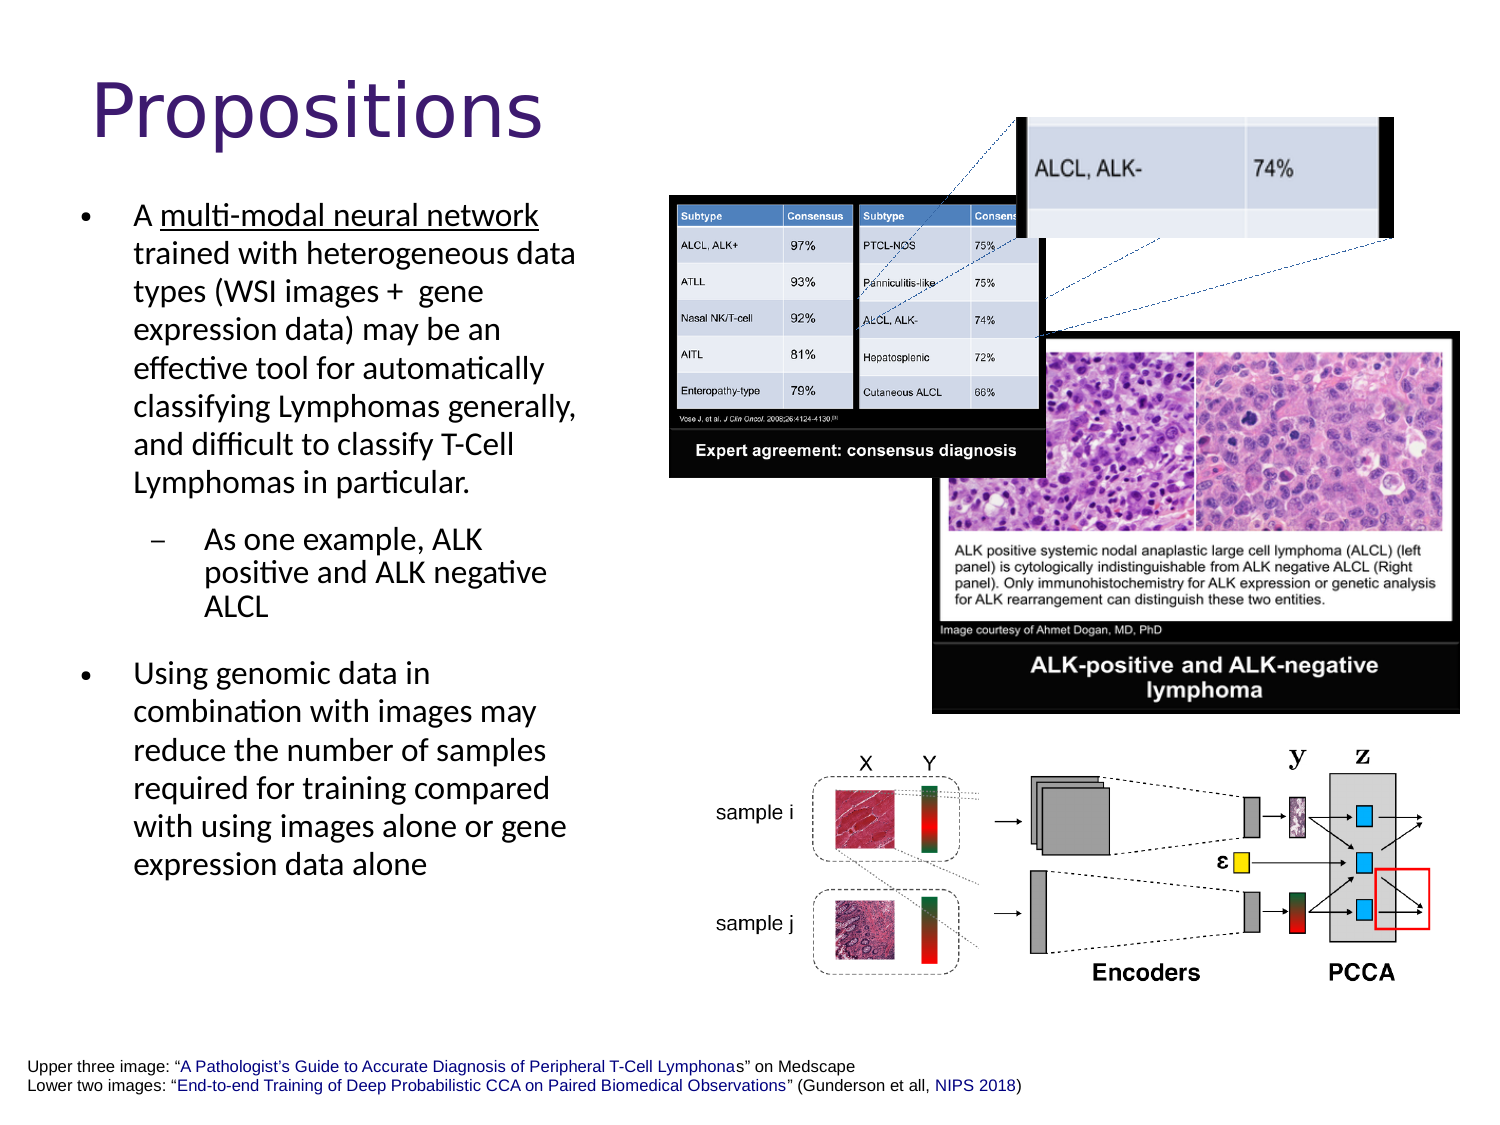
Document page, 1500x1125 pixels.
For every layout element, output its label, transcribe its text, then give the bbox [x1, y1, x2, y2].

picture [687, 744, 979, 988]
list A multi-modal neural network trained with heterogeneous data types (WSI images + gene expression data) may be an effective tool for automatically classifying Lymphomas generally, and difficult to classify T-Cell Lymphomas in particular. As one example, ALK positive and ALK negative ALCL Using genomic data in combination with images may reduce the number of samples required for training compared with using images alone or gene expression data alone [62, 196, 591, 1038]
picture [669, 117, 1460, 714]
title Propositions [75, 45, 585, 171]
text_box Upper three image: “A Pathologist’s Guide to Accurate Diagnosis of Peripheral T-Cell Lymphonas” on Medscape Lower two images: “End-to-end Training of Deep Probabilistic CCA on Paired Biomedical Observations” (Gunderson et all, NIPS 2018) [12, 1049, 1406, 1107]
picture [994, 737, 1431, 1002]
